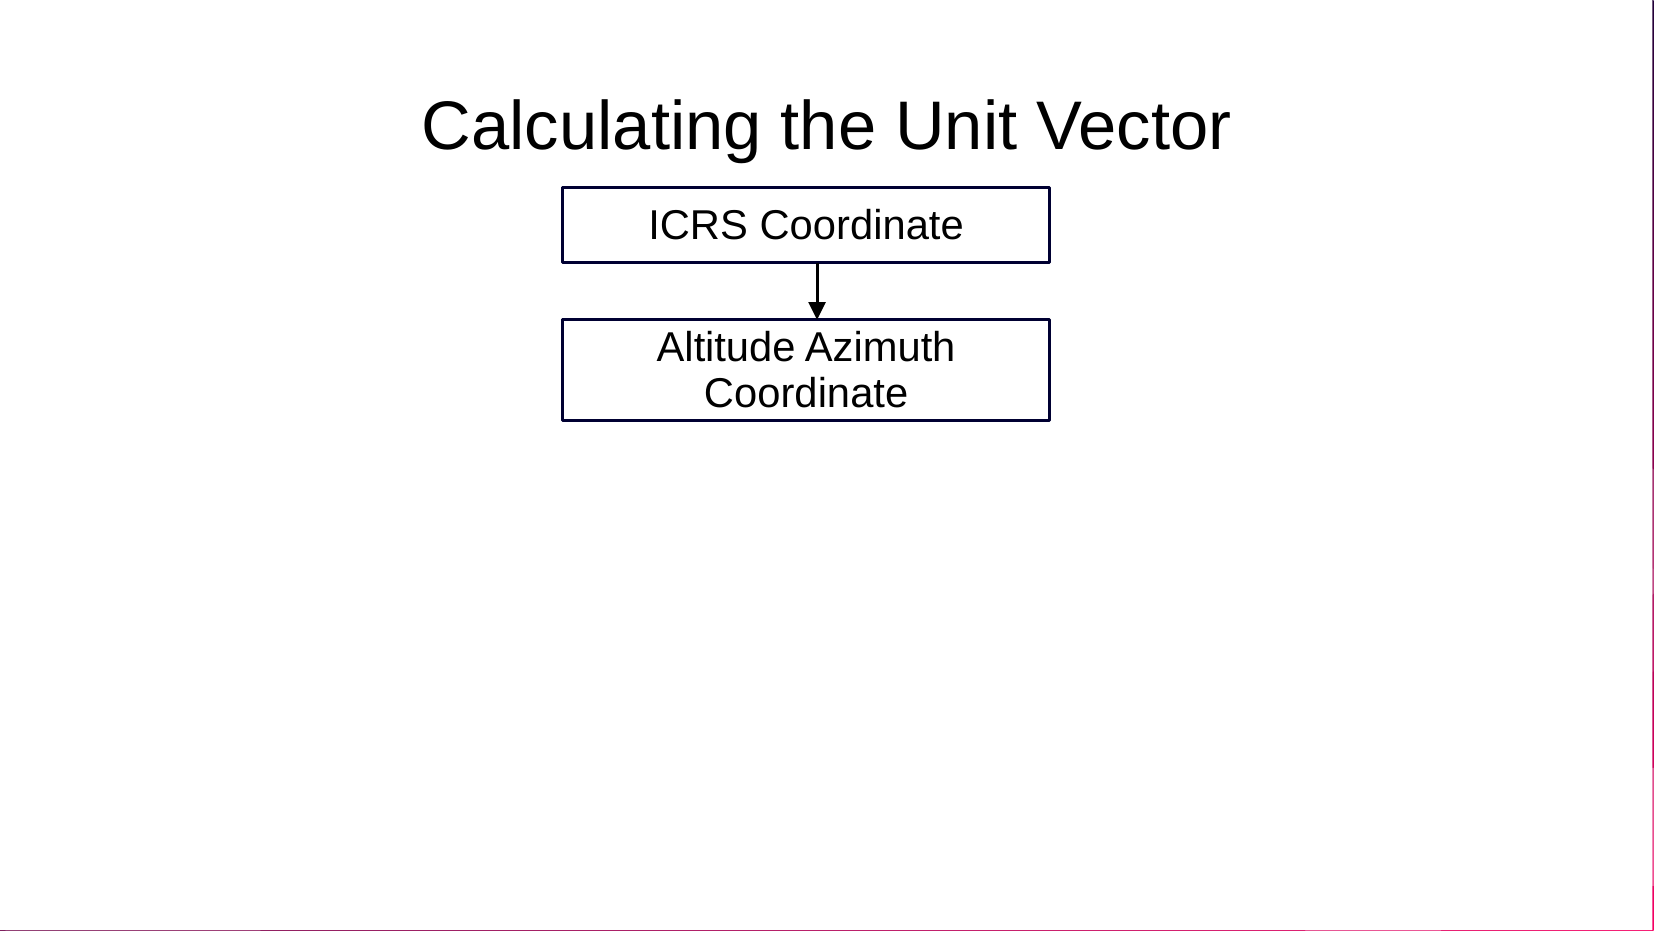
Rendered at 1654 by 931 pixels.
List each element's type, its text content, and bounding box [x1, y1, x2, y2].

title Calculating the Unit Vector [88, 44, 1565, 207]
text_box ICRS Coordinate [562, 187, 1050, 263]
text_box Altitude Azimuth Coordinate [562, 319, 1050, 421]
